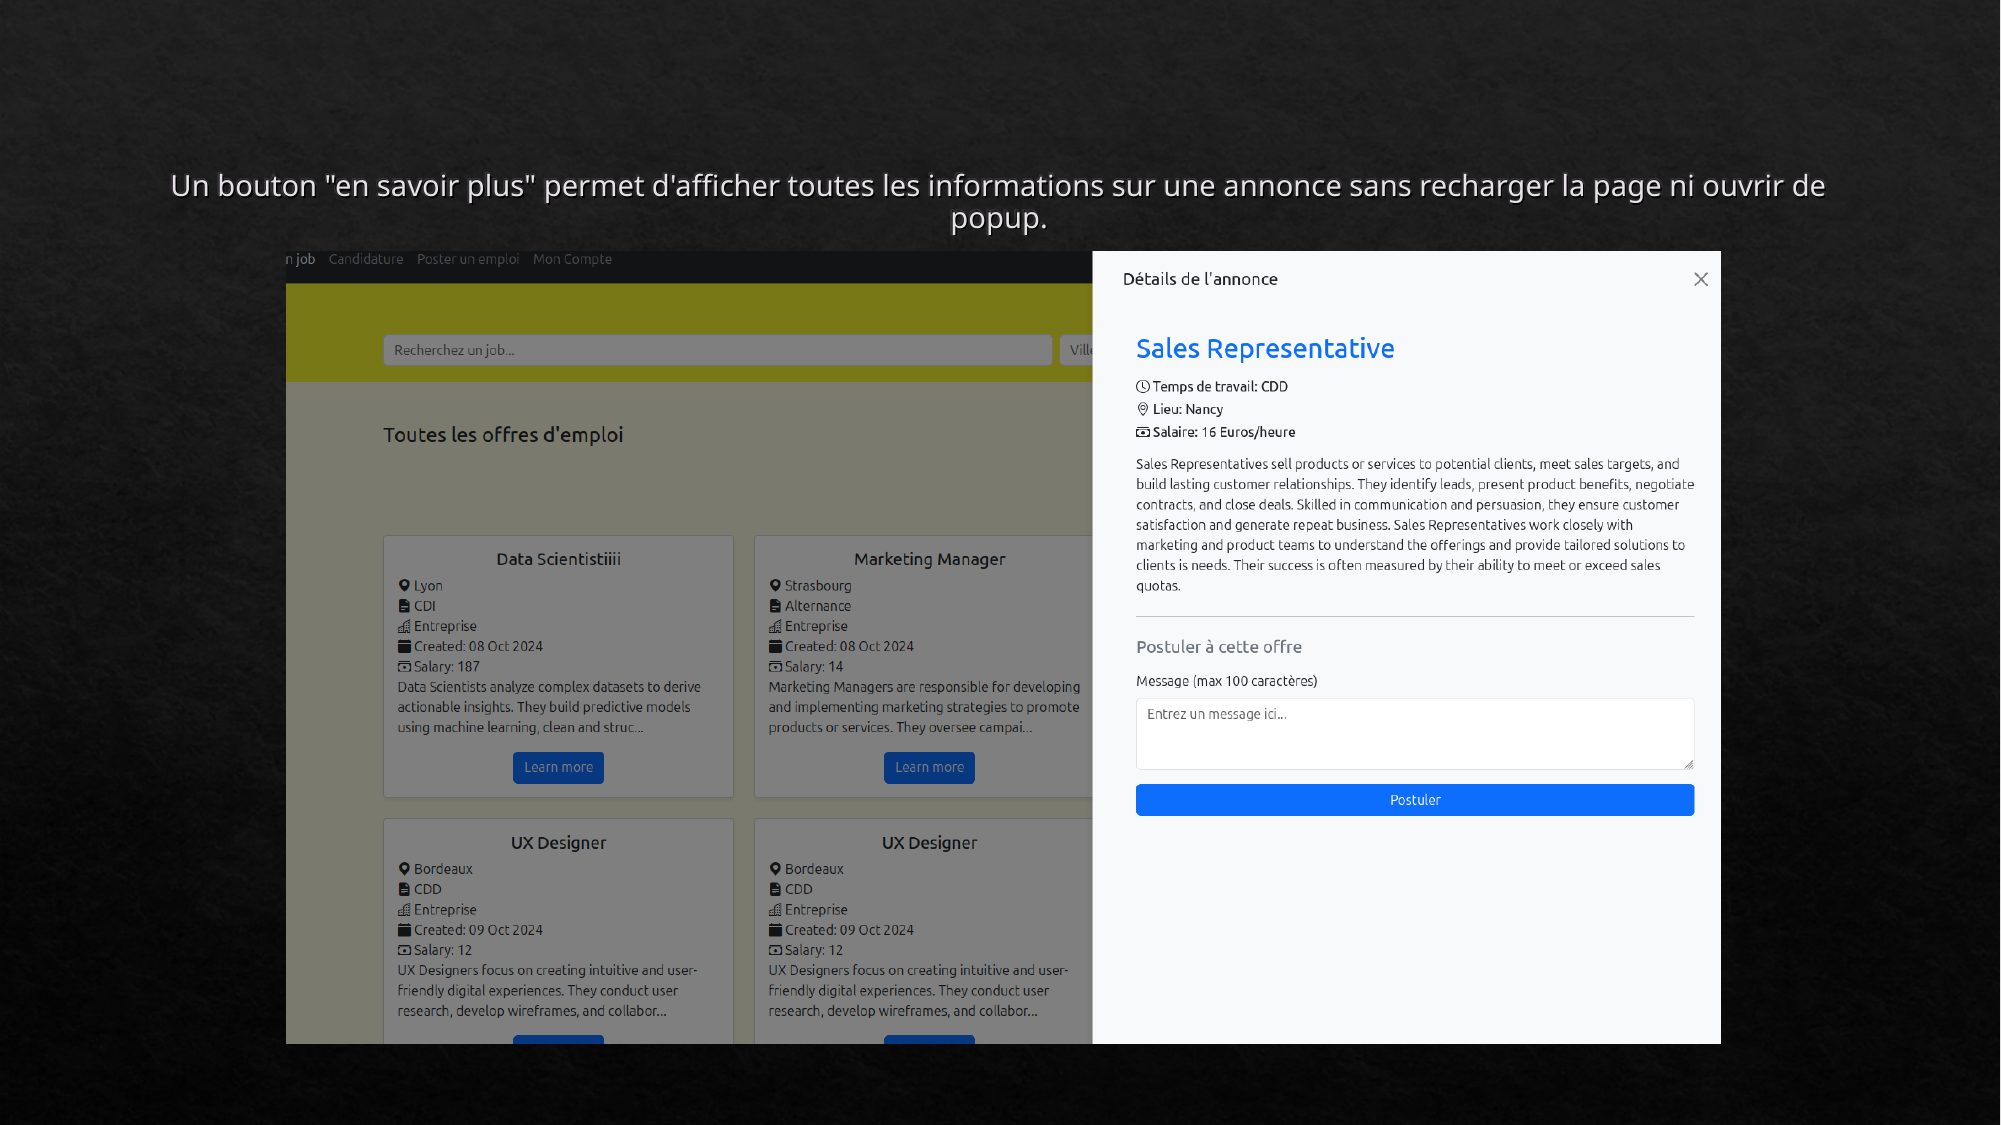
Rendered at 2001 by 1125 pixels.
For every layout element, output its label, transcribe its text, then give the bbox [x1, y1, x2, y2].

title Un bouton "en savoir plus" permet d'afficher toutes les informations sur une annonce sans recharger la page ni ouvrir de popup. [149, 99, 1849, 307]
picture [286, 252, 1721, 1044]
